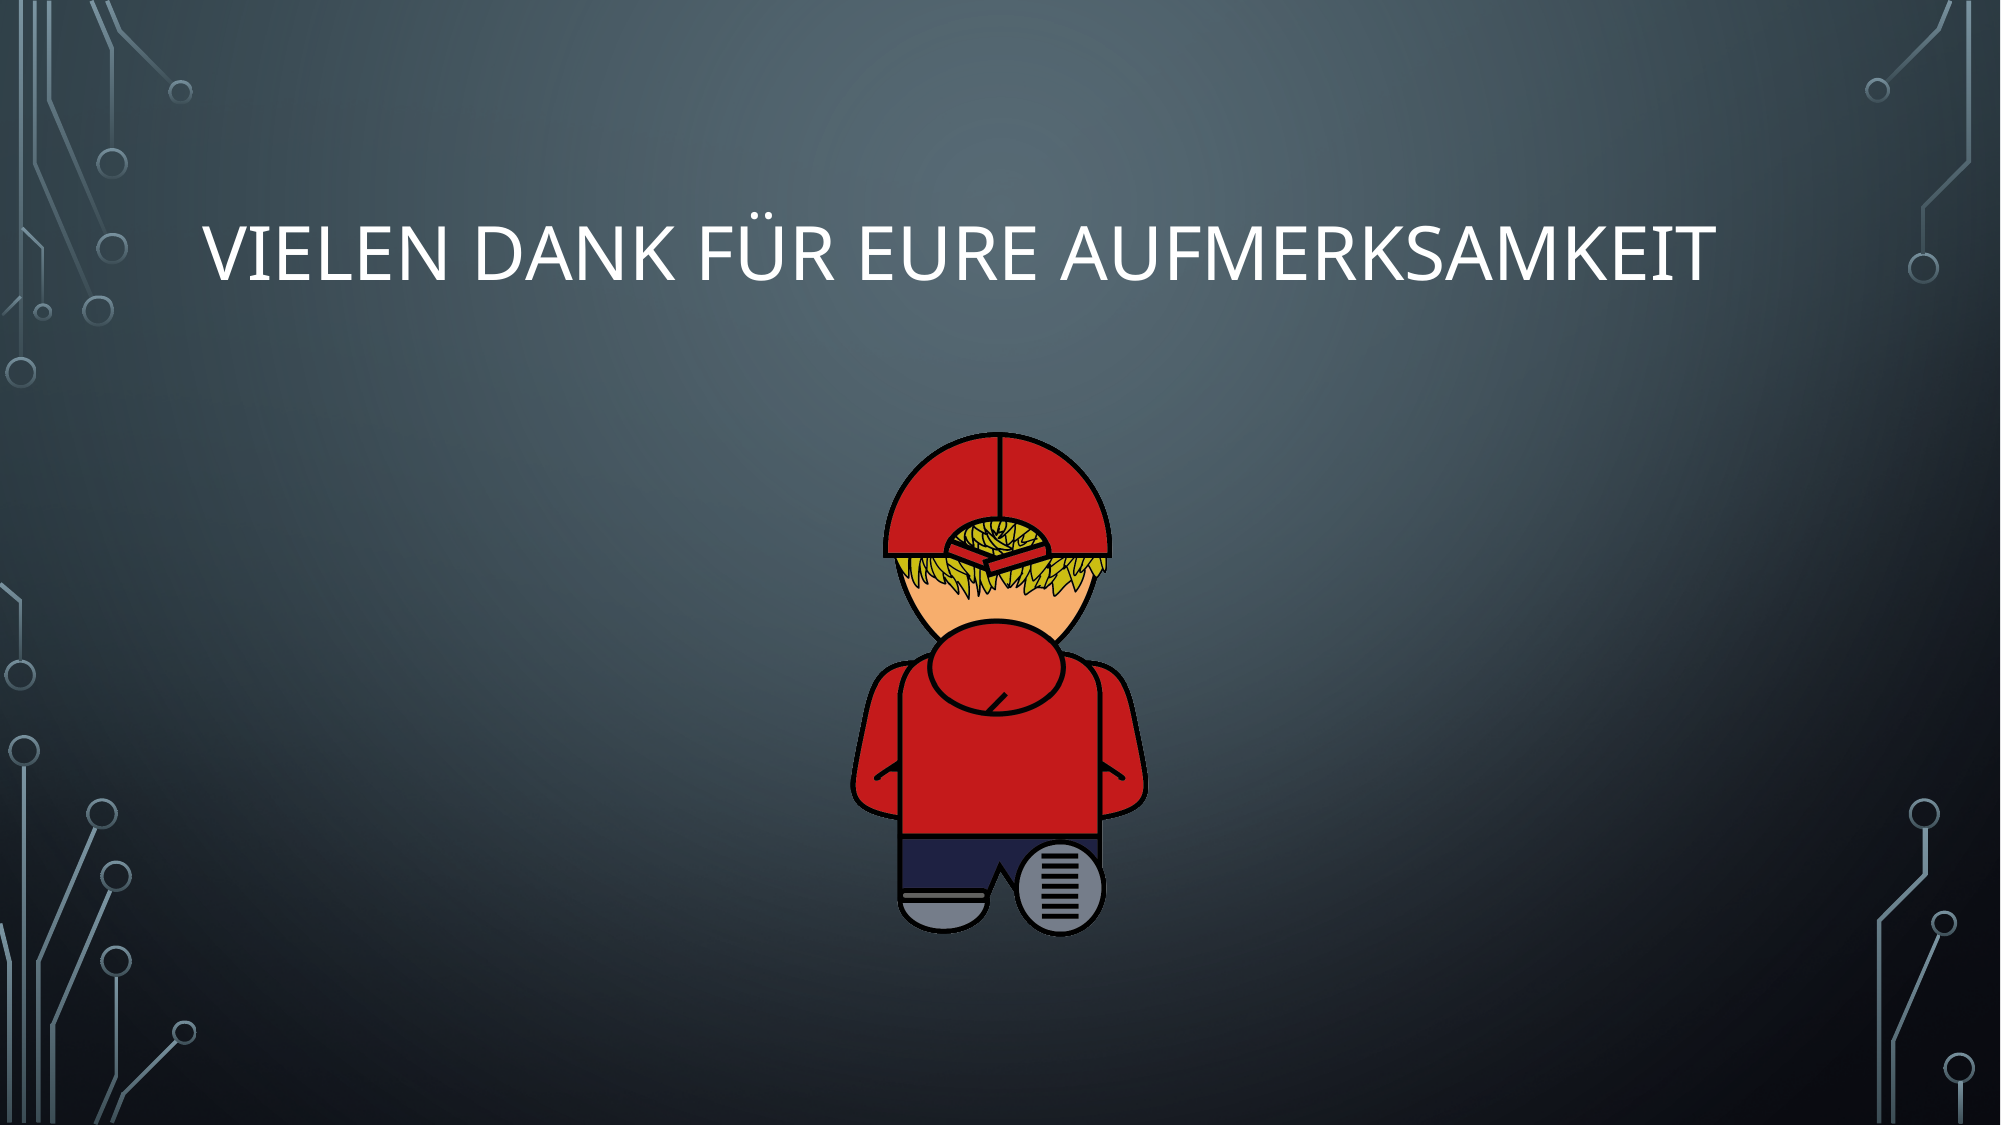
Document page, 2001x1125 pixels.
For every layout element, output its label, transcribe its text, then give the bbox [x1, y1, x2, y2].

title Vielen dank für eUre aufmerksamkeit [187, 135, 1834, 378]
picture [850, 431, 1149, 937]
